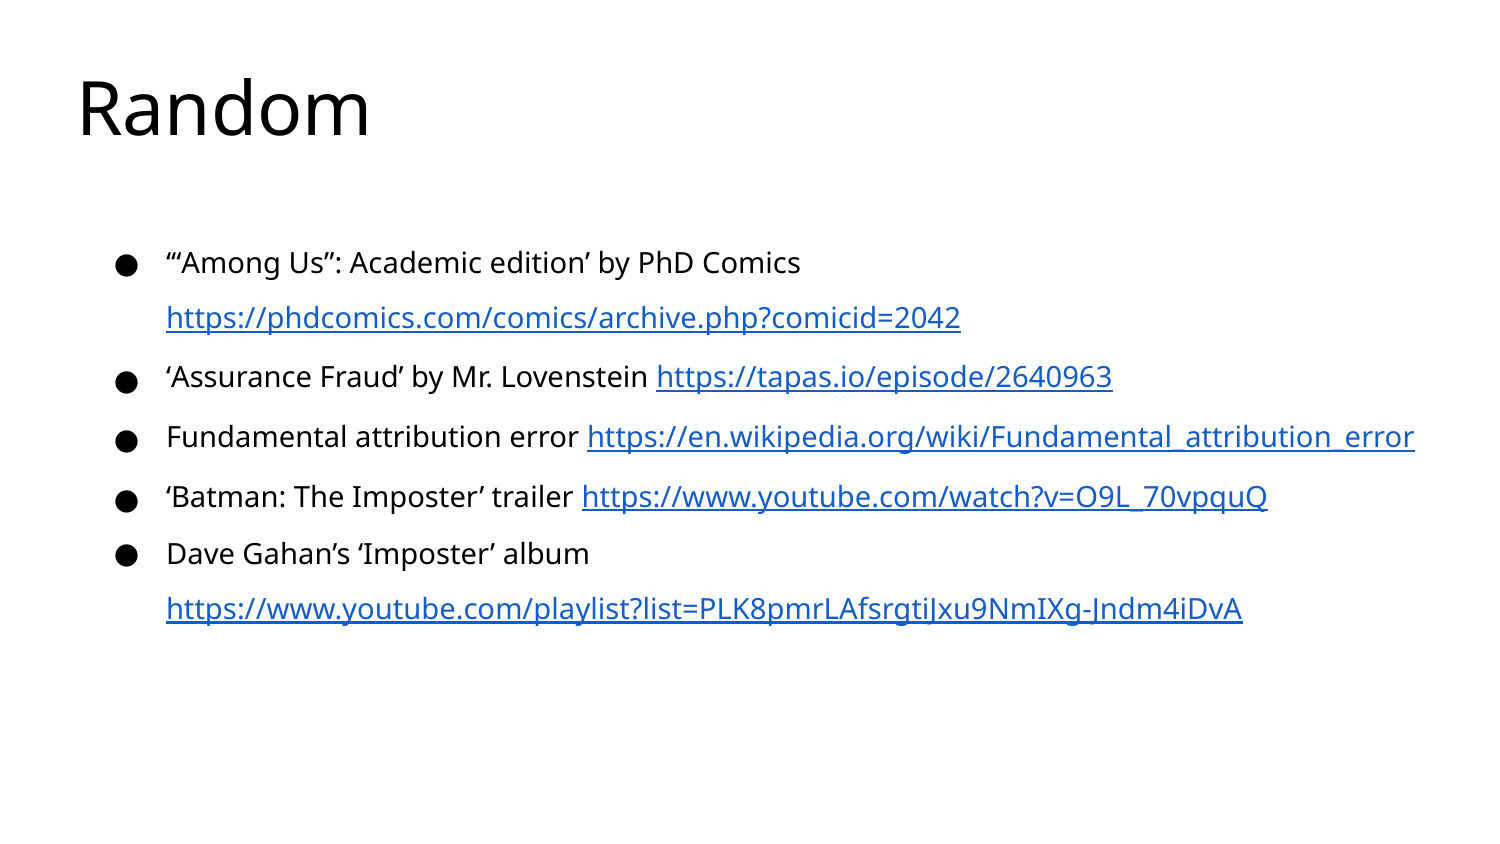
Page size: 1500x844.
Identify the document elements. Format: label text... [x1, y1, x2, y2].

text_box ‘“Among Us”: Academic edition’ by PhD Comics https://phdcomics.com/comics/archive.php?comicid=2042 ‘Assurance Fraud’ by Mr. Lovenstein https://tapas.io/episode/2640963 Fundamental attribution error https://en.wikipedia.org/wiki/Fundamental_attribution_error ‘Batman: The Imposter’ trailer https://www.youtube.com/watch?v=O9L_70vpquQ Dave Gahan’s ‘Imposter’ album https://www.youtube.com/playlist?list=PLK8pmrLAfsrgtiJxu9NmIXg-Jndm4iDvA [76, 207, 1474, 754]
title Random [76, 60, 1474, 155]
